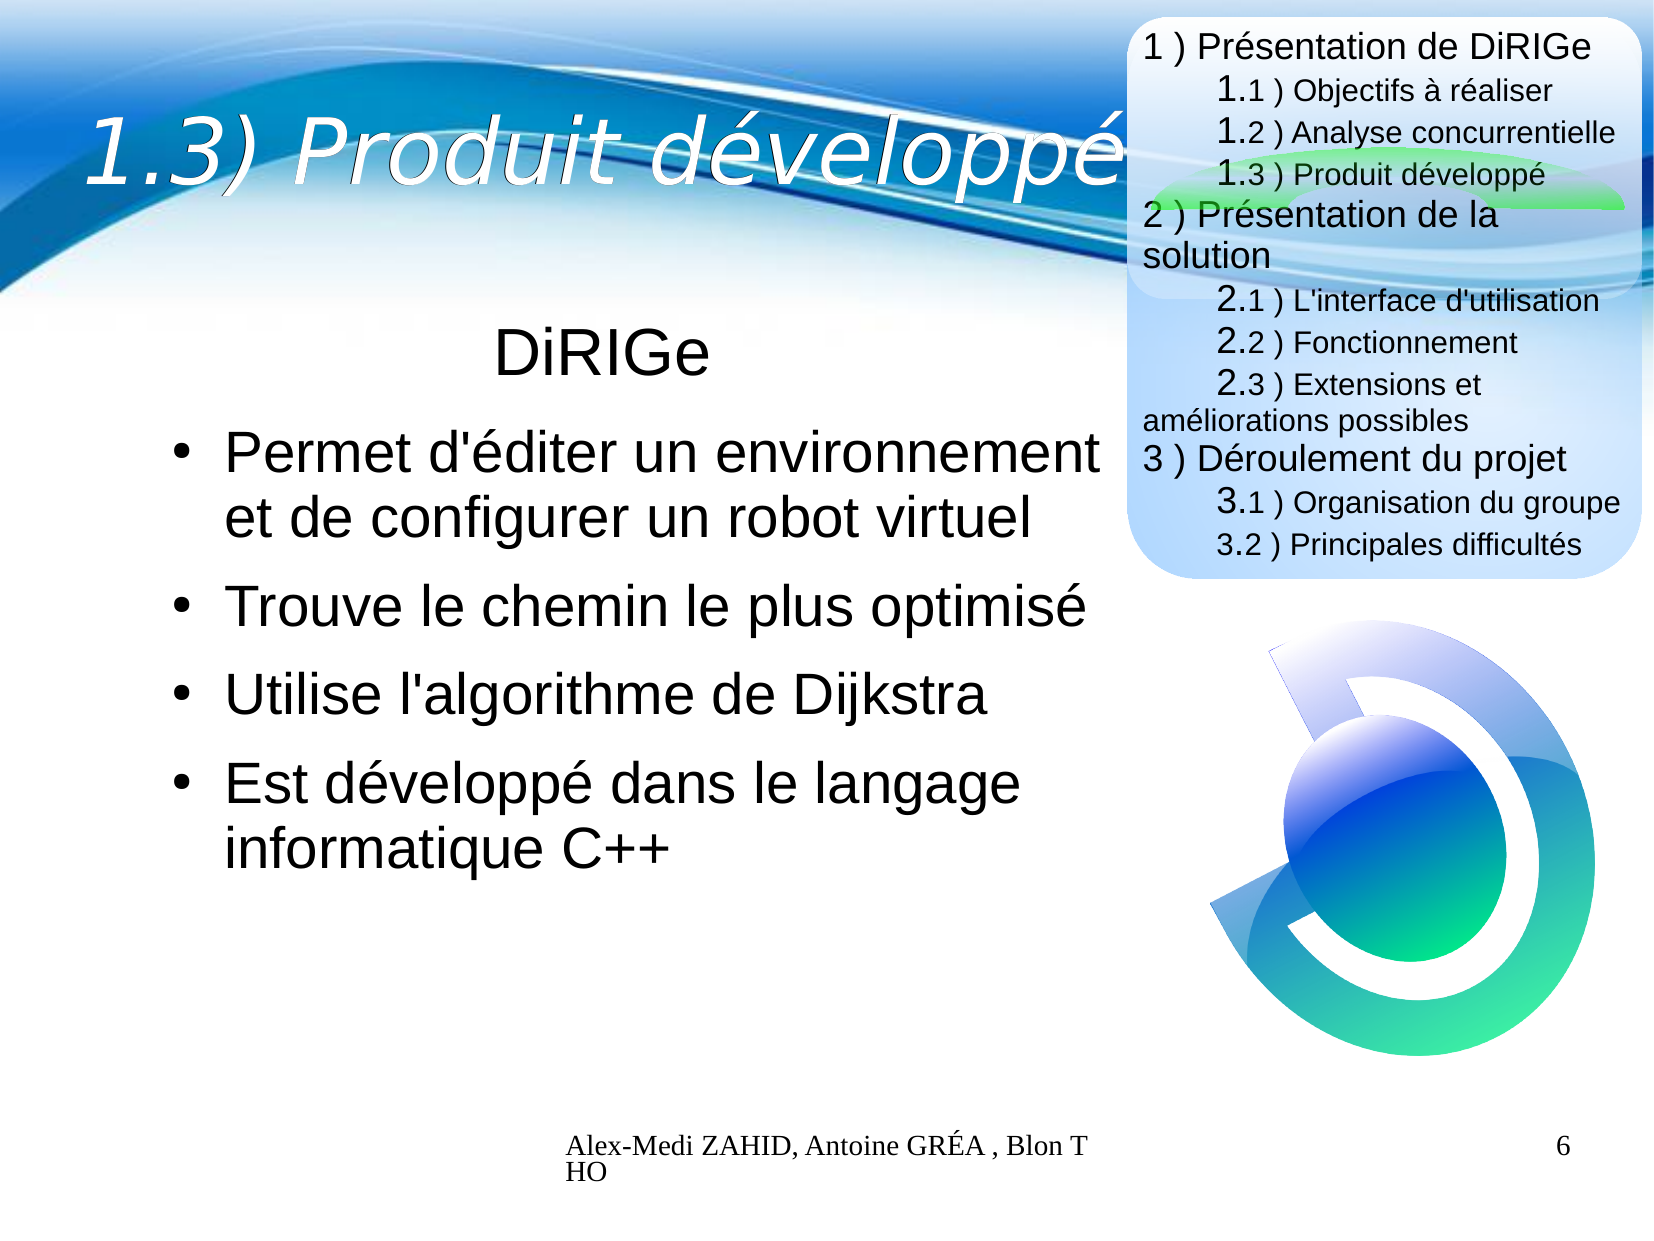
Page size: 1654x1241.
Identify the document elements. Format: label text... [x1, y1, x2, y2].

list DiRIGe Permet d'éditer un environnement et de configurer un robot virtuel Trouve le chemin le plus optimisé Utilise l'algorithme de Dijkstra Est développé dans le langage informatique C++ [82, 310, 1123, 1093]
text_box [1249, 163, 1262, 168]
text_box [1151, 23, 1625, 86]
text_box Algorithme [1430, 324, 1547, 441]
text_box [1174, 200, 1182, 209]
text_box [1152, 201, 1161, 210]
picture [0, 0, 1654, 1241]
text_box [1199, 201, 1219, 209]
text_box [1296, 163, 1311, 167]
text_box [1242, 199, 1250, 205]
title 1.3) Produit développé [82, 49, 1152, 257]
